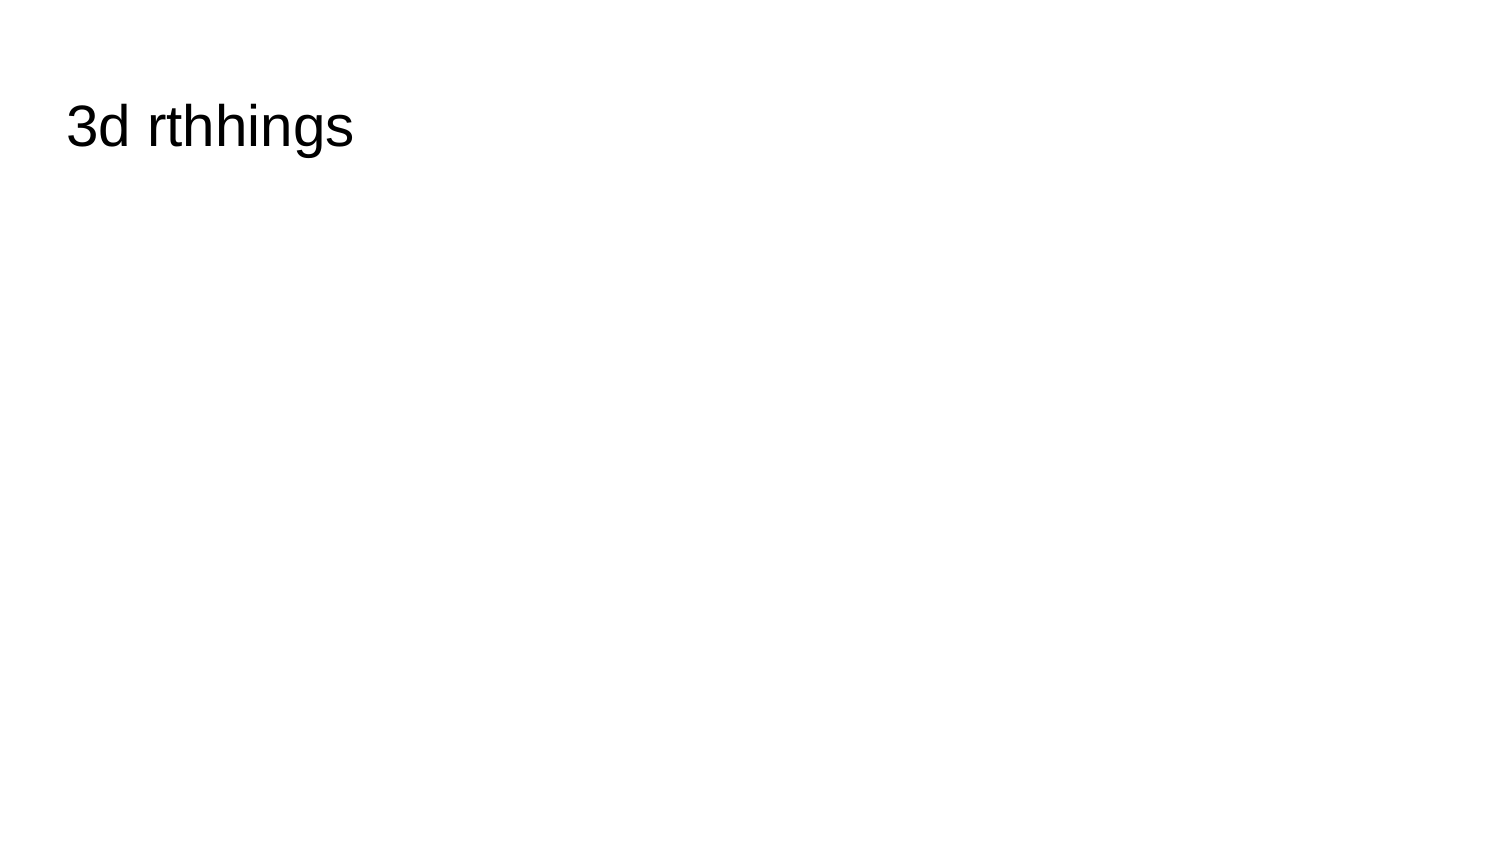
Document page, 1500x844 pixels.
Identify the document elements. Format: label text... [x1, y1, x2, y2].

title 3d rthhings [51, 72, 1449, 167]
